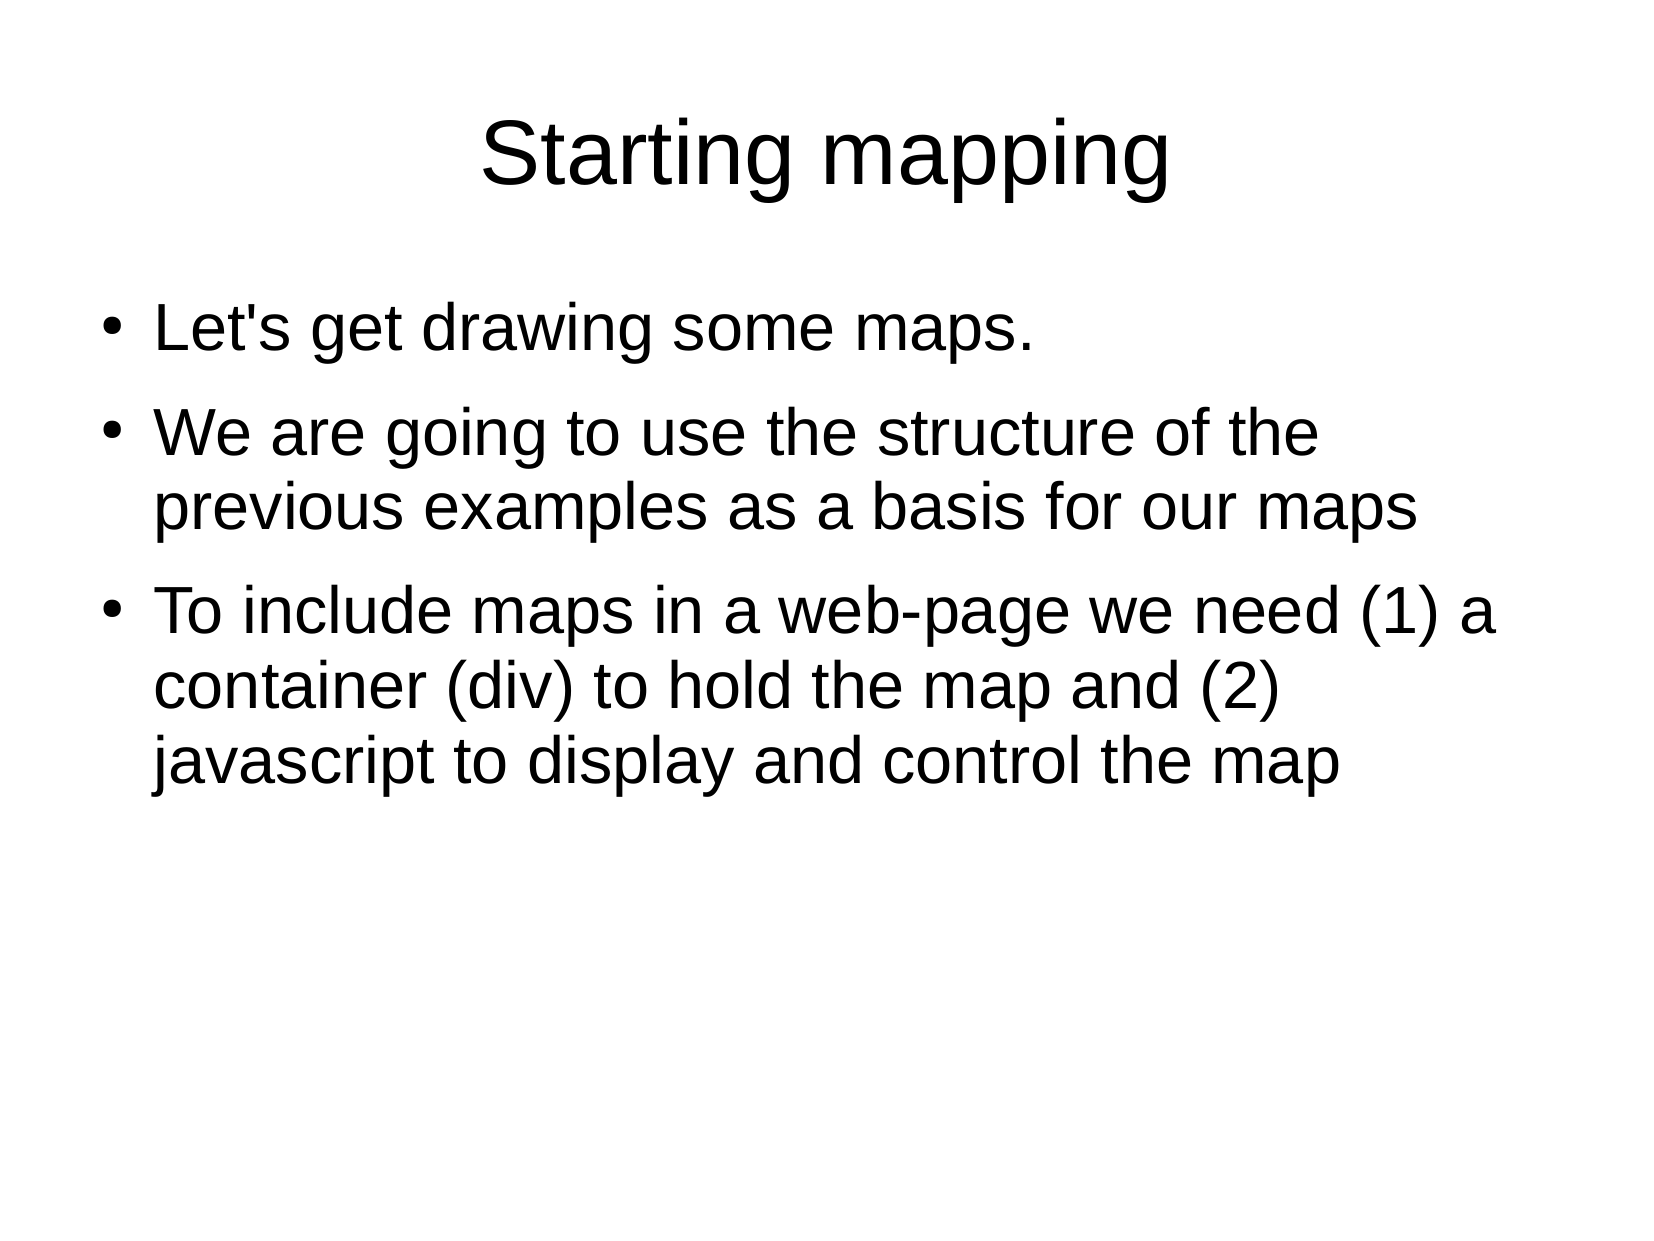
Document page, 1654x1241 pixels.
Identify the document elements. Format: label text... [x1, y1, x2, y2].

title Starting mapping [82, 49, 1571, 257]
list Let's get drawing some maps. We are going to use the structure of the previous examples as a basis for our maps To include maps in a web-page we need (1) a container (div) to hold the map and (2) javascript to display and control the map [82, 290, 1571, 1010]
